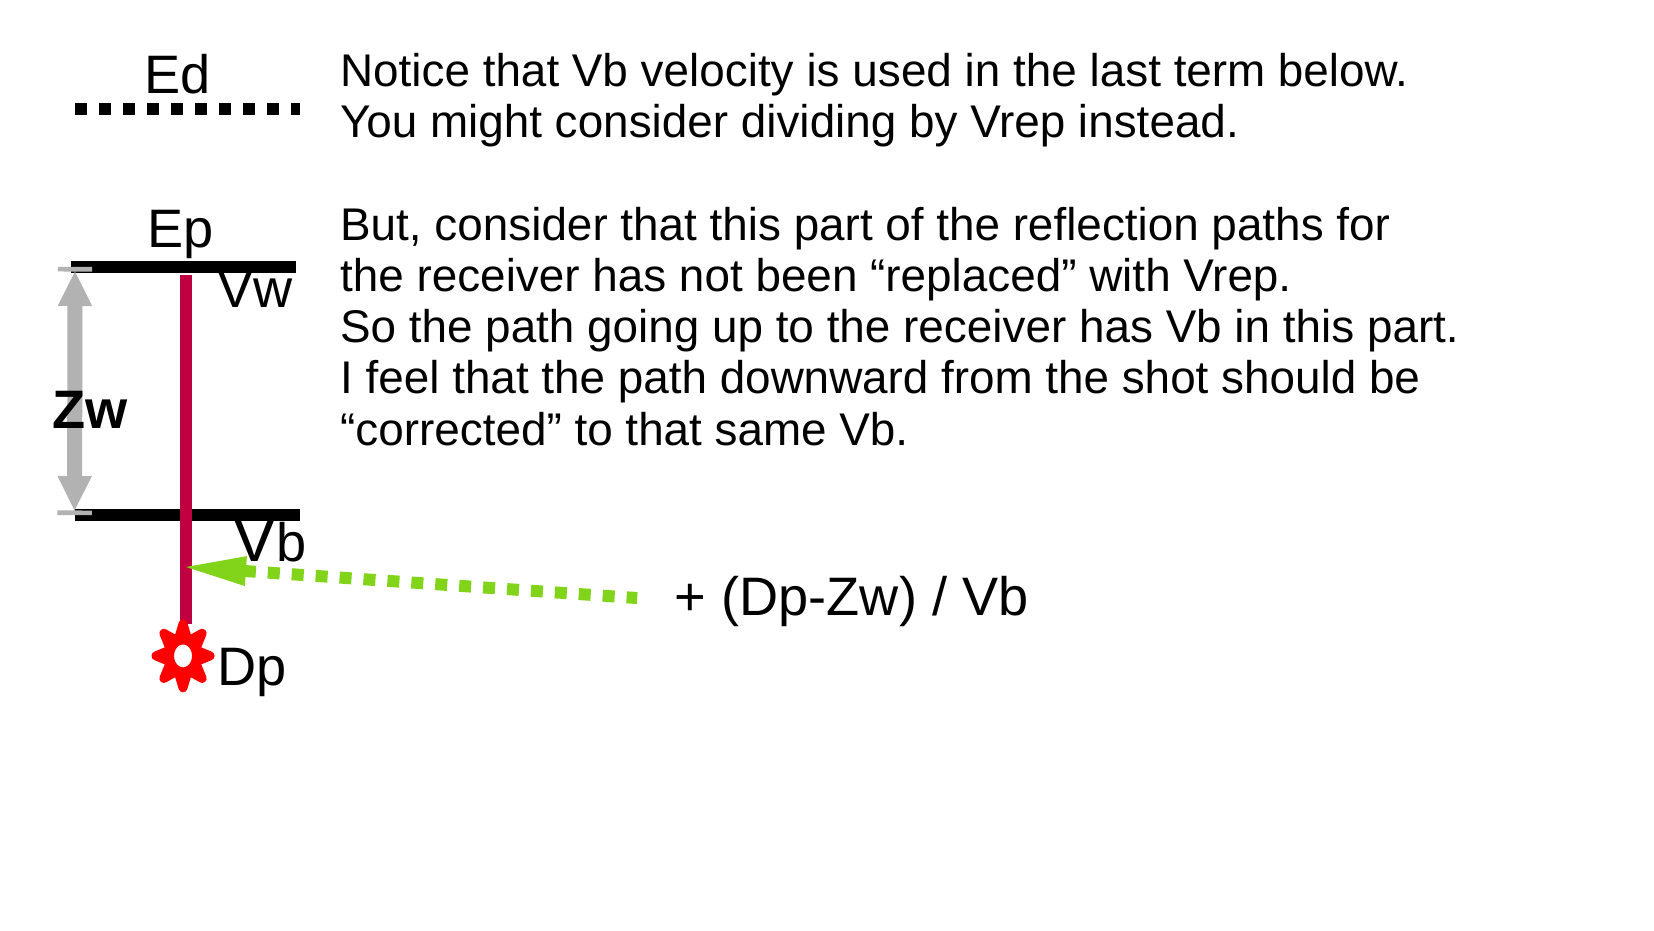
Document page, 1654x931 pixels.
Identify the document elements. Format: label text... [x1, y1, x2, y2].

text_box Ed Ep Vw Zw Vb Dp [37, 37, 338, 931]
text_box Notice that Vb velocity is used in the last term below. You might consider dividing by Vrep instead. But, consider that this part of the reflection paths for the receiver has not been “replaced” with Vrep. So the path going up to the receiver has Vb in this part. I feel that the path downward from the shot should be “corrected” to that same Vb. + (Dp-Zw) / Vb [338, 37, 1613, 931]
